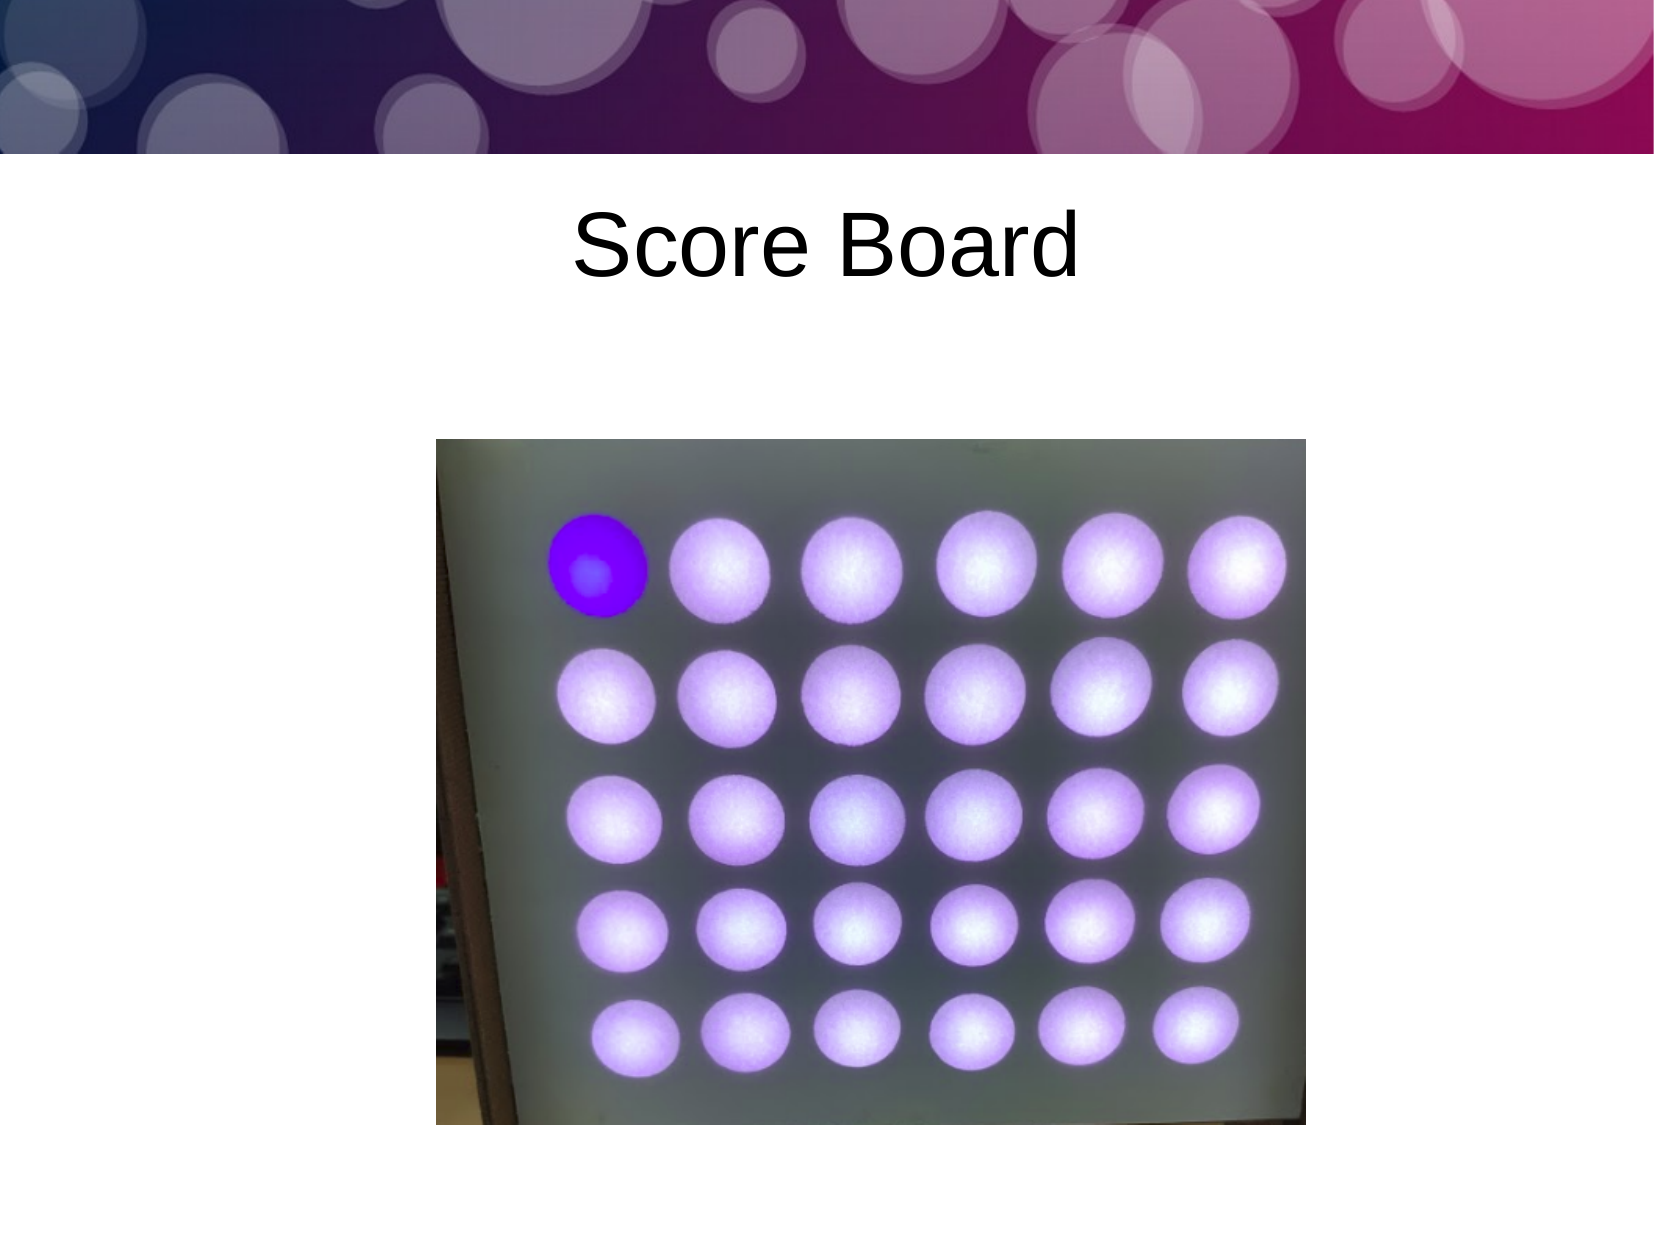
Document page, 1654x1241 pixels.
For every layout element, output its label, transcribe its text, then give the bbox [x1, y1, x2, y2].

title Score Board [82, 159, 1571, 331]
picture [436, 439, 1306, 1126]
picture [0, 0, 1654, 154]
